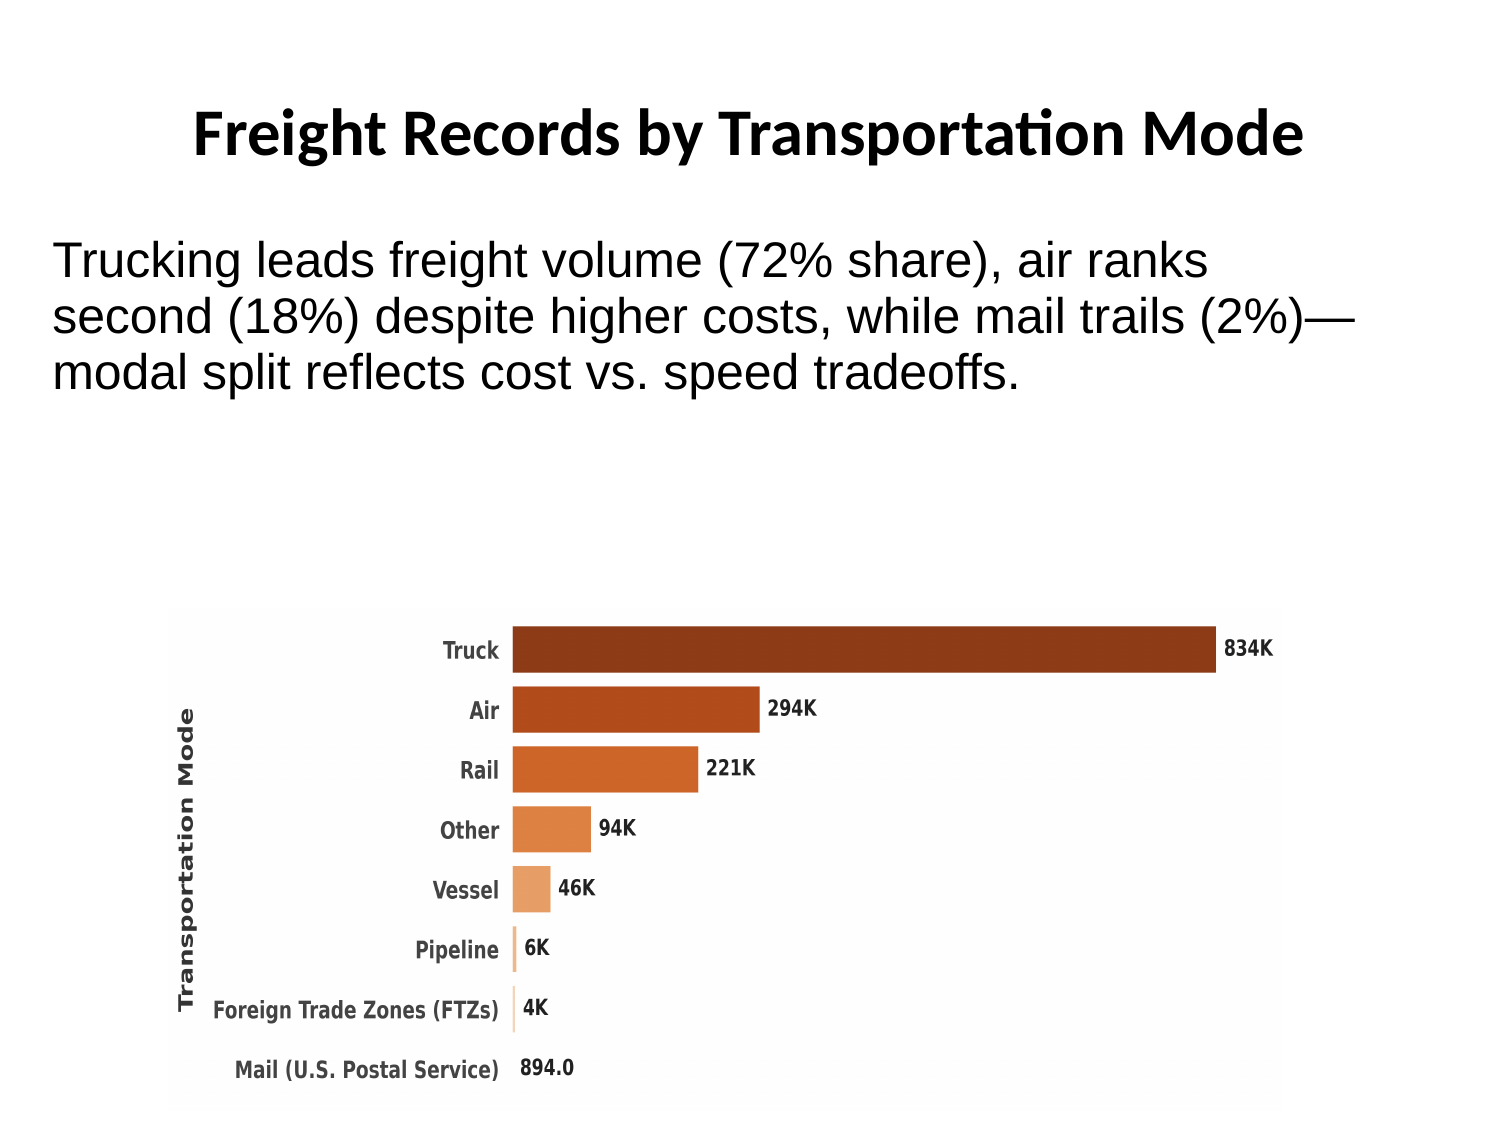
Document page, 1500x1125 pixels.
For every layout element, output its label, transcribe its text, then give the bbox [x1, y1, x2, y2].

text_box Trucking leads freight volume (72% share), air ranks second (18%) despite higher costs, while mail trails (2%)—modal split reflects cost vs. speed tradeoffs. [37, 224, 1388, 413]
picture [168, 607, 1282, 1111]
title Freight Records by Transportation Mode [75, 45, 1425, 233]
